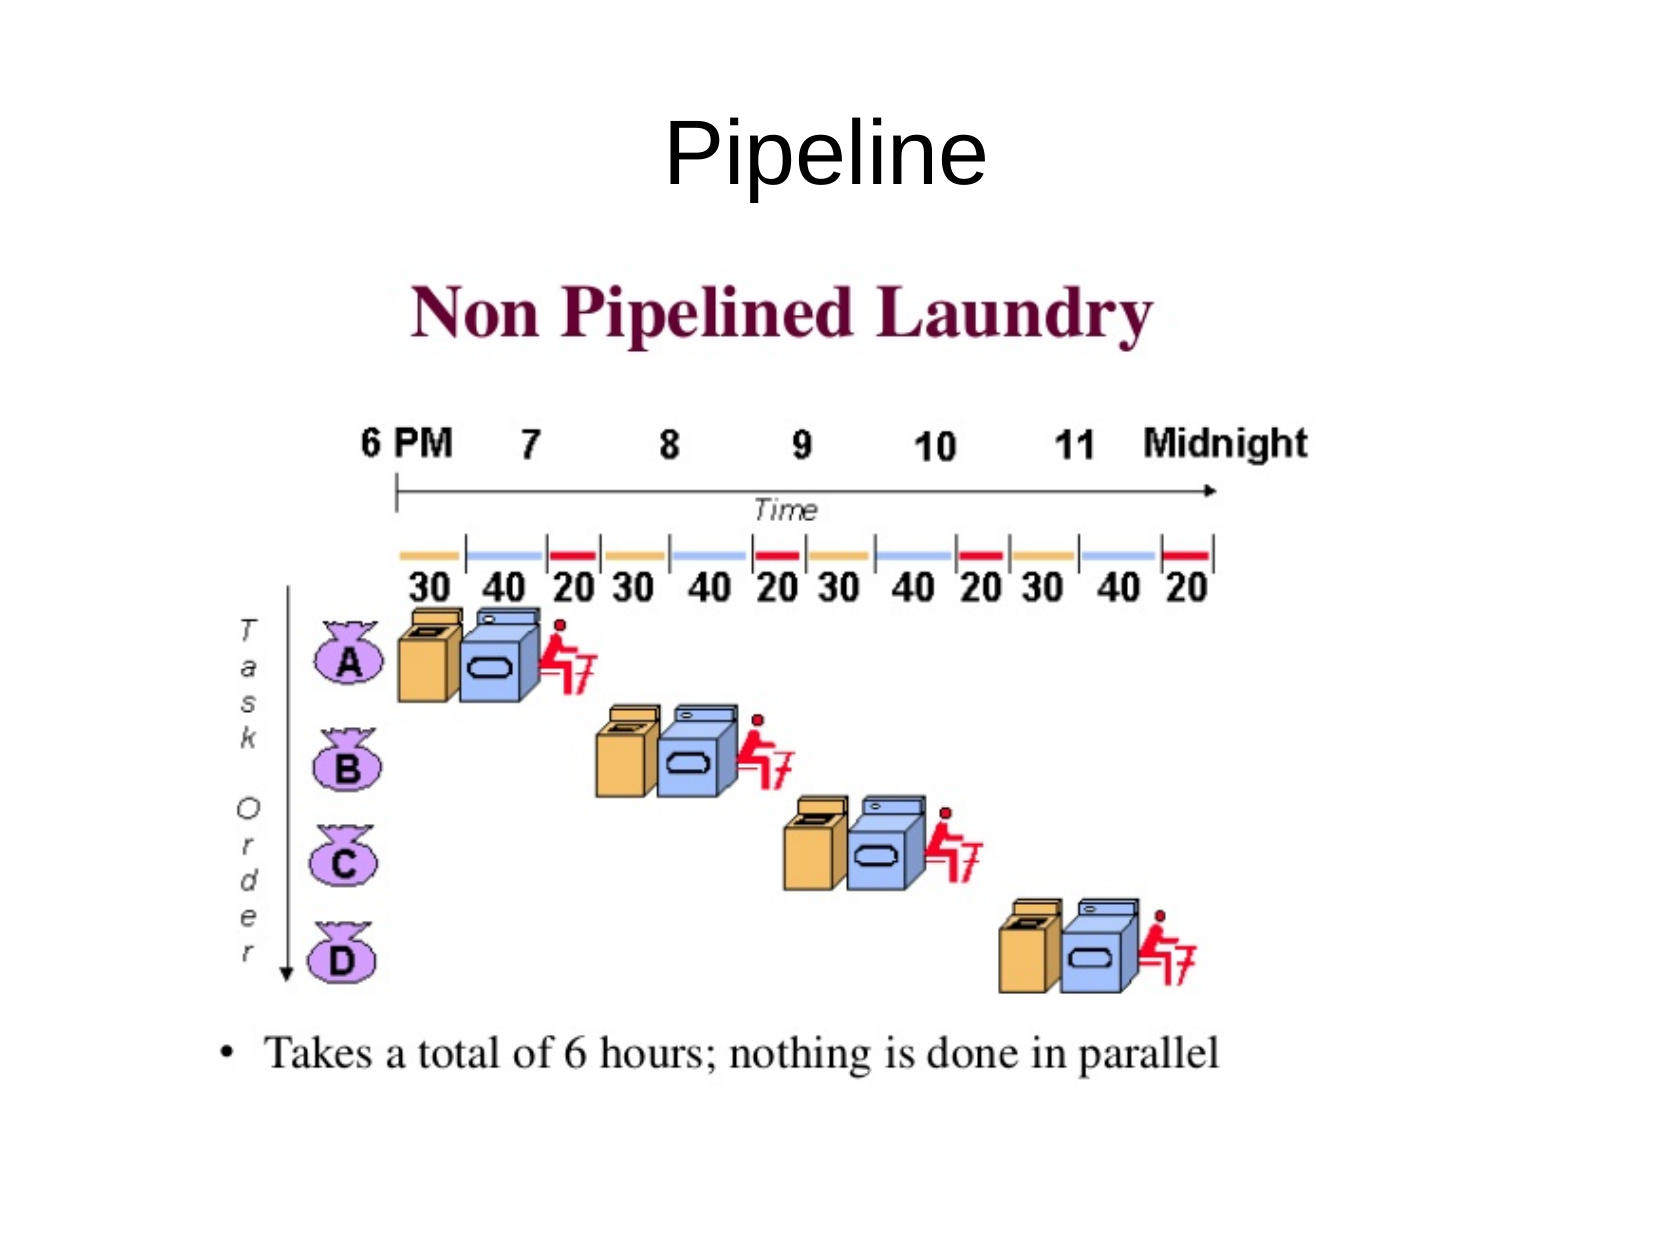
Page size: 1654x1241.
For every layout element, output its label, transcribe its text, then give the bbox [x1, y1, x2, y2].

picture [177, 236, 1388, 1146]
title Pipeline [82, 49, 1571, 257]
